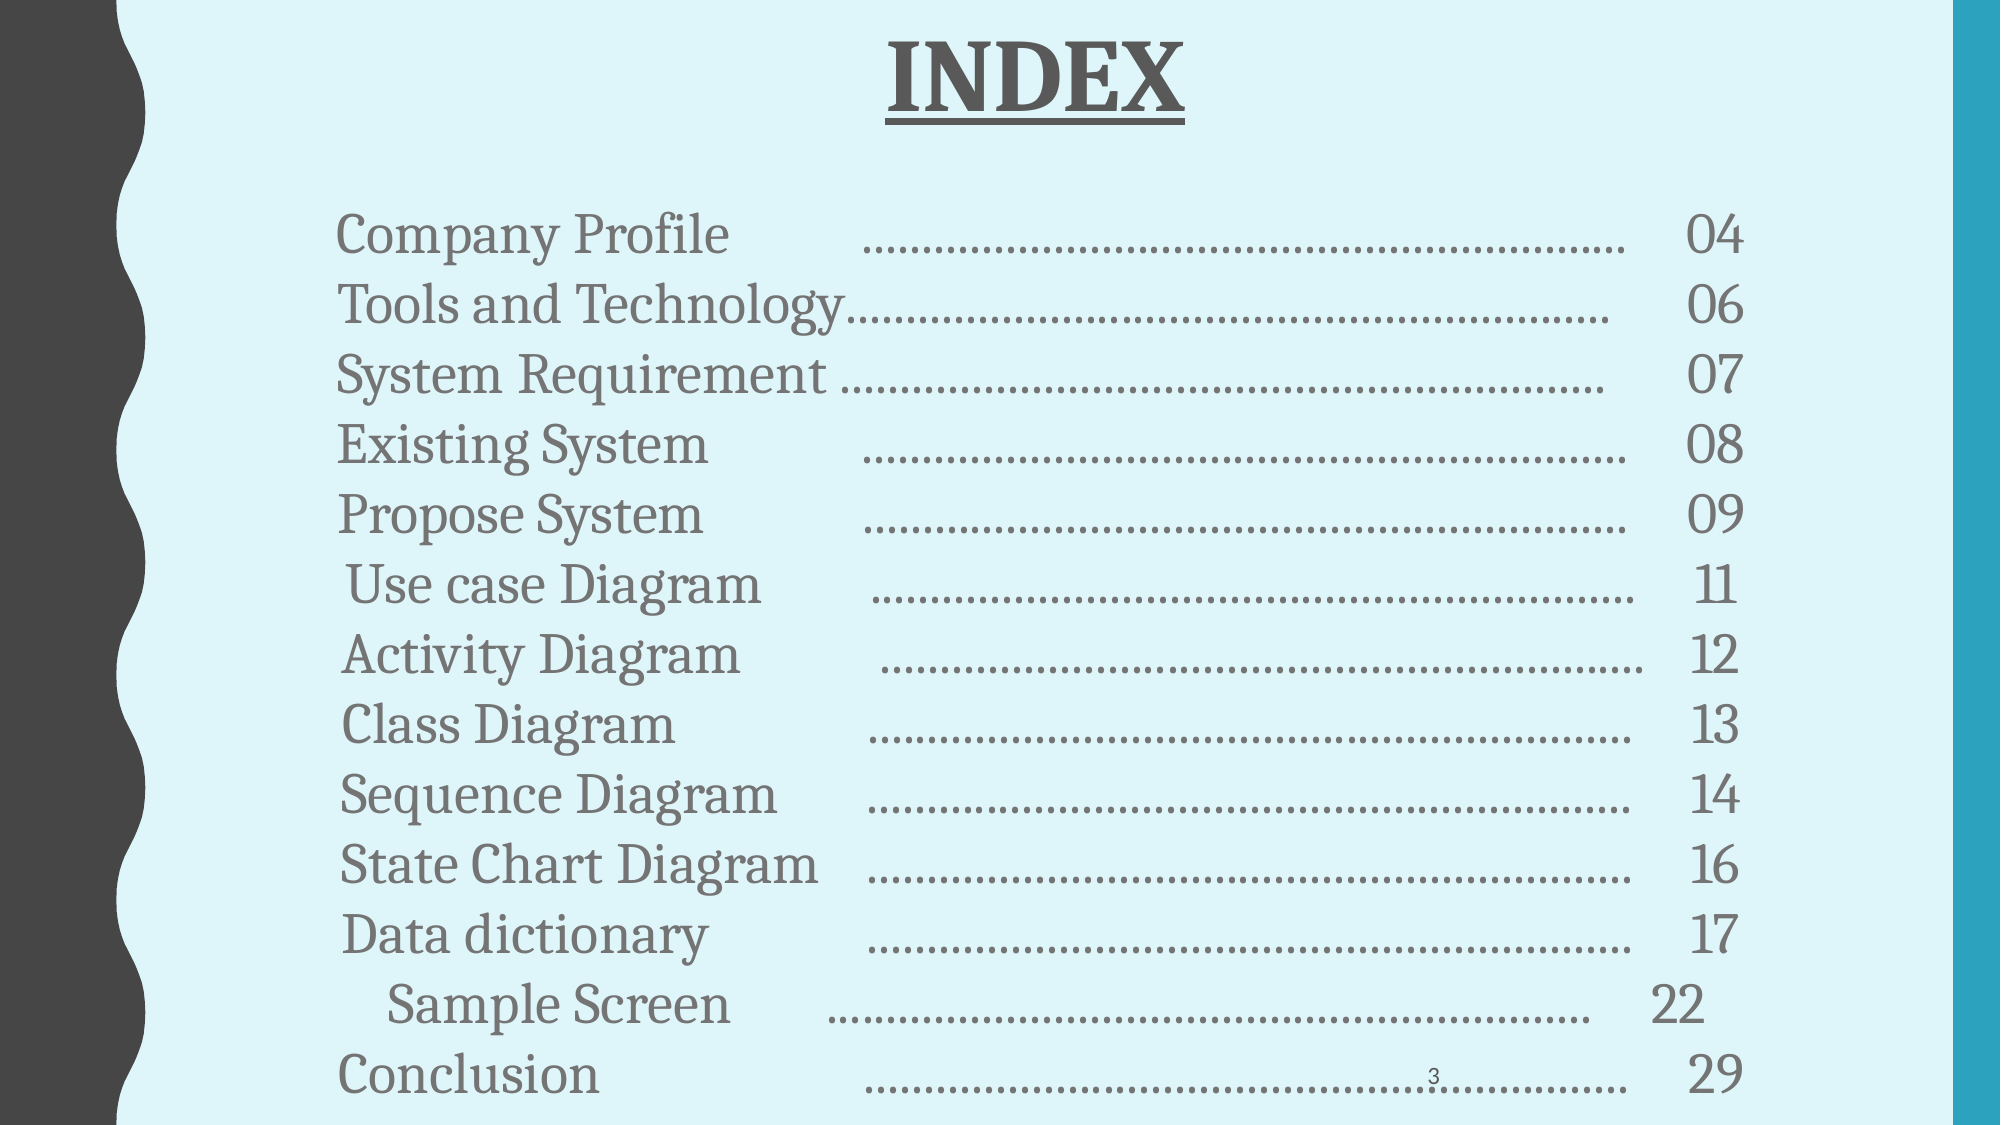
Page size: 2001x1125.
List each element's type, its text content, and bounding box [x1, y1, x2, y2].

text_box 3 [1412, 1045, 1876, 1103]
text_box INDEX Company Profile ................................................................ 04 Tools and Technology................................................................ 06 System Requirement ................................................................ 07 Existing System ................................................................ 08 Propose System ................................................................ 09 Use case Diagram ................................................................ 11 Activity Diagram ................................................................ 12 Class Diagram ................................................................ 13 Sequence Diagram ................................................................ 14 State Chart Diagram ................................................................ 16 Data dictionary ................................................................ 17 Sample Screen ................................................................ 22 Conclusion ................................................................ 29 [134, 0, 1948, 1124]
